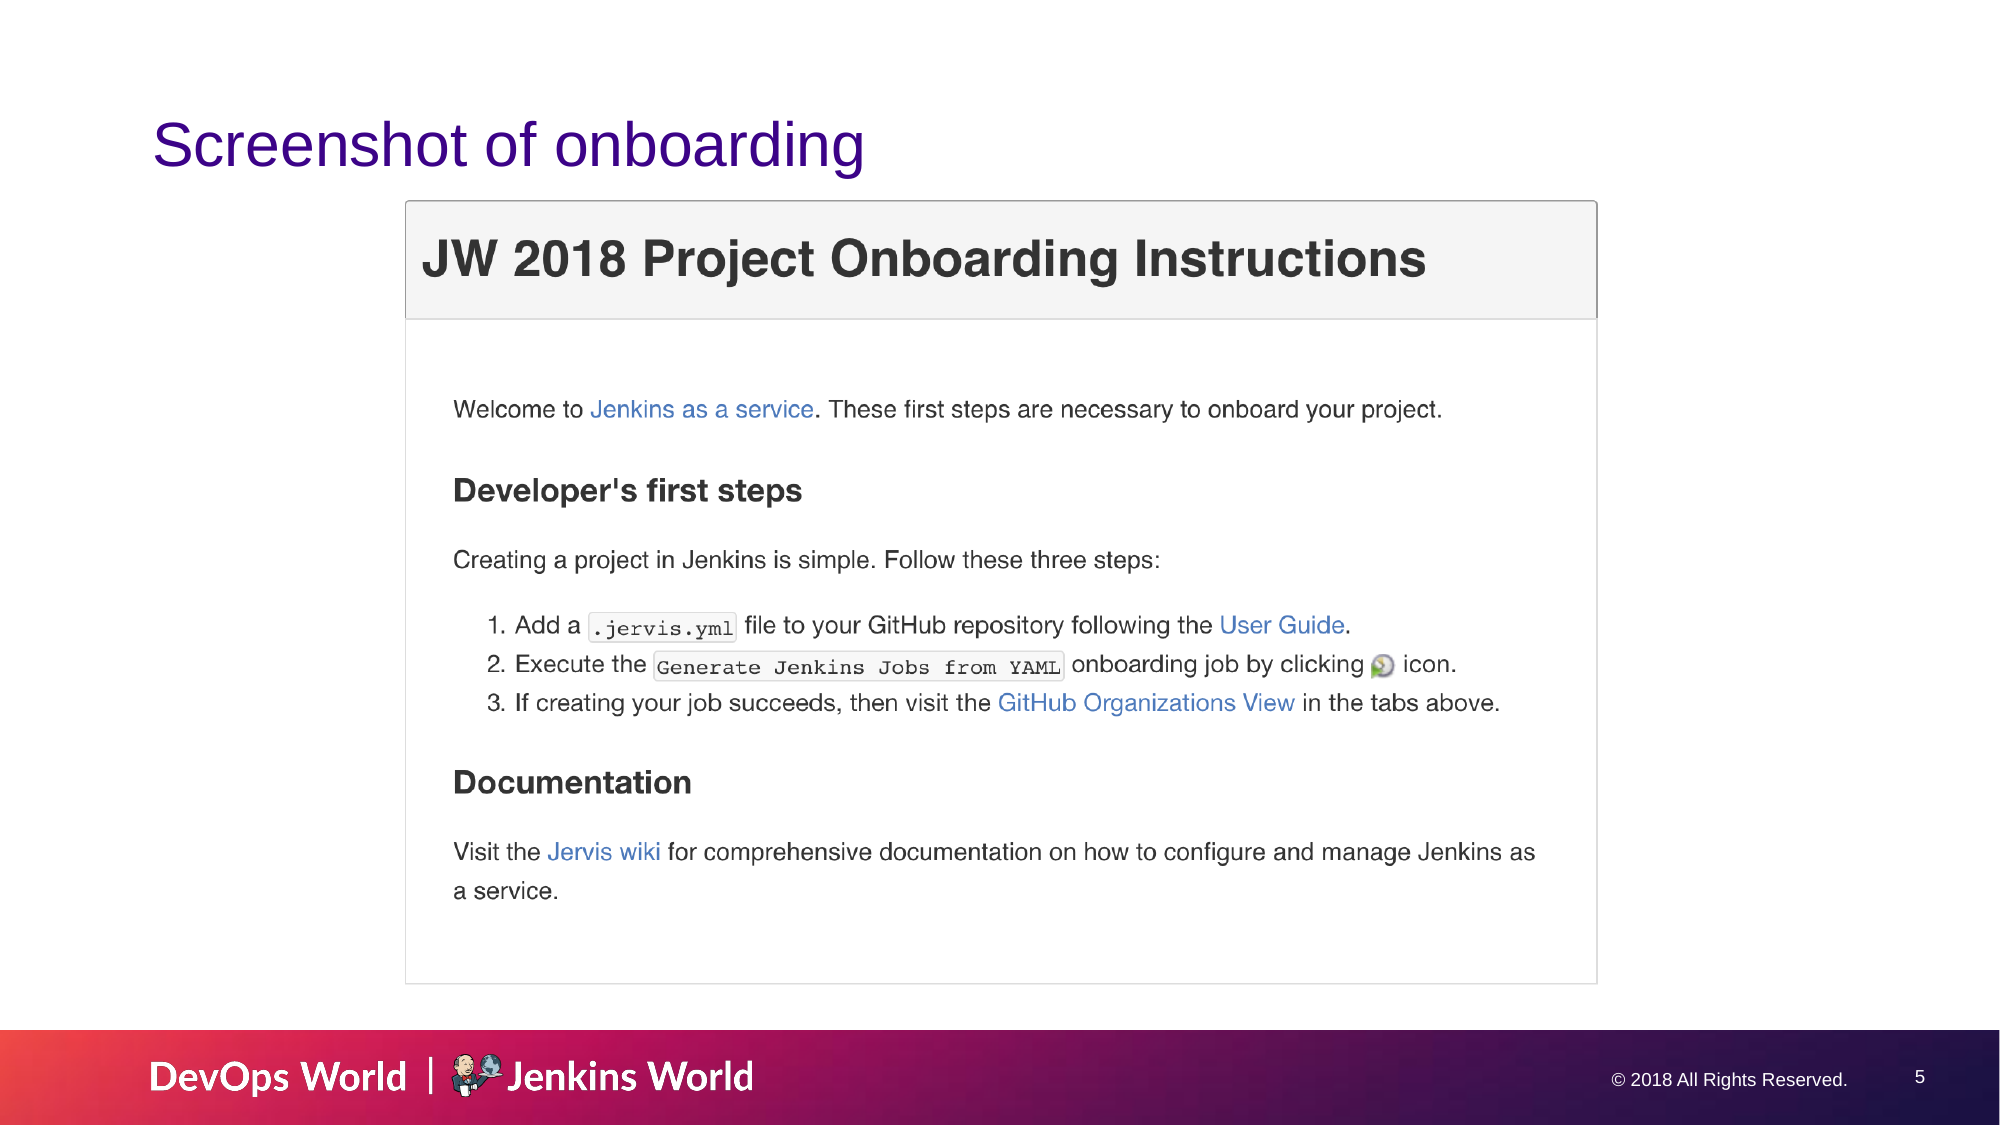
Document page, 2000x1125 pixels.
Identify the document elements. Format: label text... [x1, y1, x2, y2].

picture [395, 195, 1605, 996]
picture [0, 1030, 2000, 1125]
title Screenshot of onboarding [152, 60, 1848, 180]
